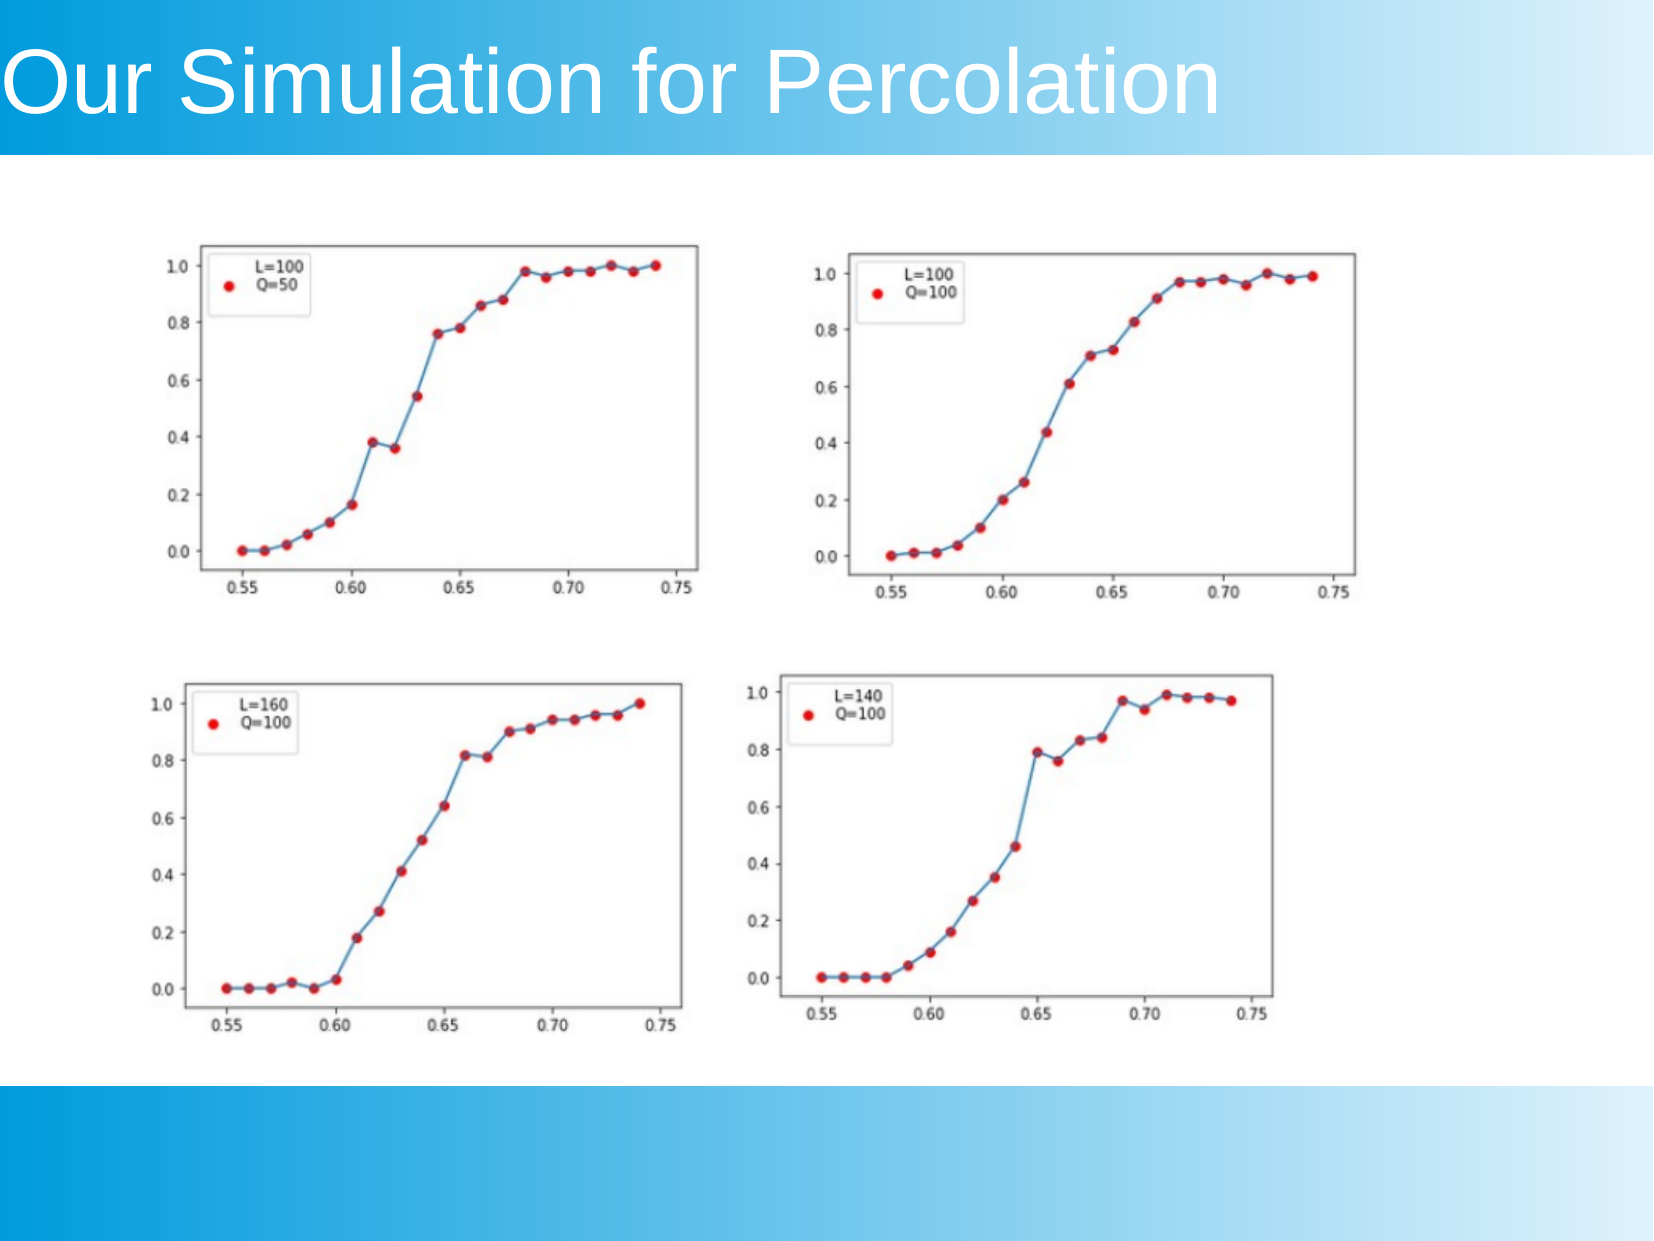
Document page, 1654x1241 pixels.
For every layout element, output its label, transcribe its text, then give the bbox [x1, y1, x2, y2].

picture [806, 242, 1386, 618]
picture [144, 214, 737, 625]
title Our Simulation for Percolation [0, 30, 1489, 135]
picture [148, 652, 1302, 1050]
